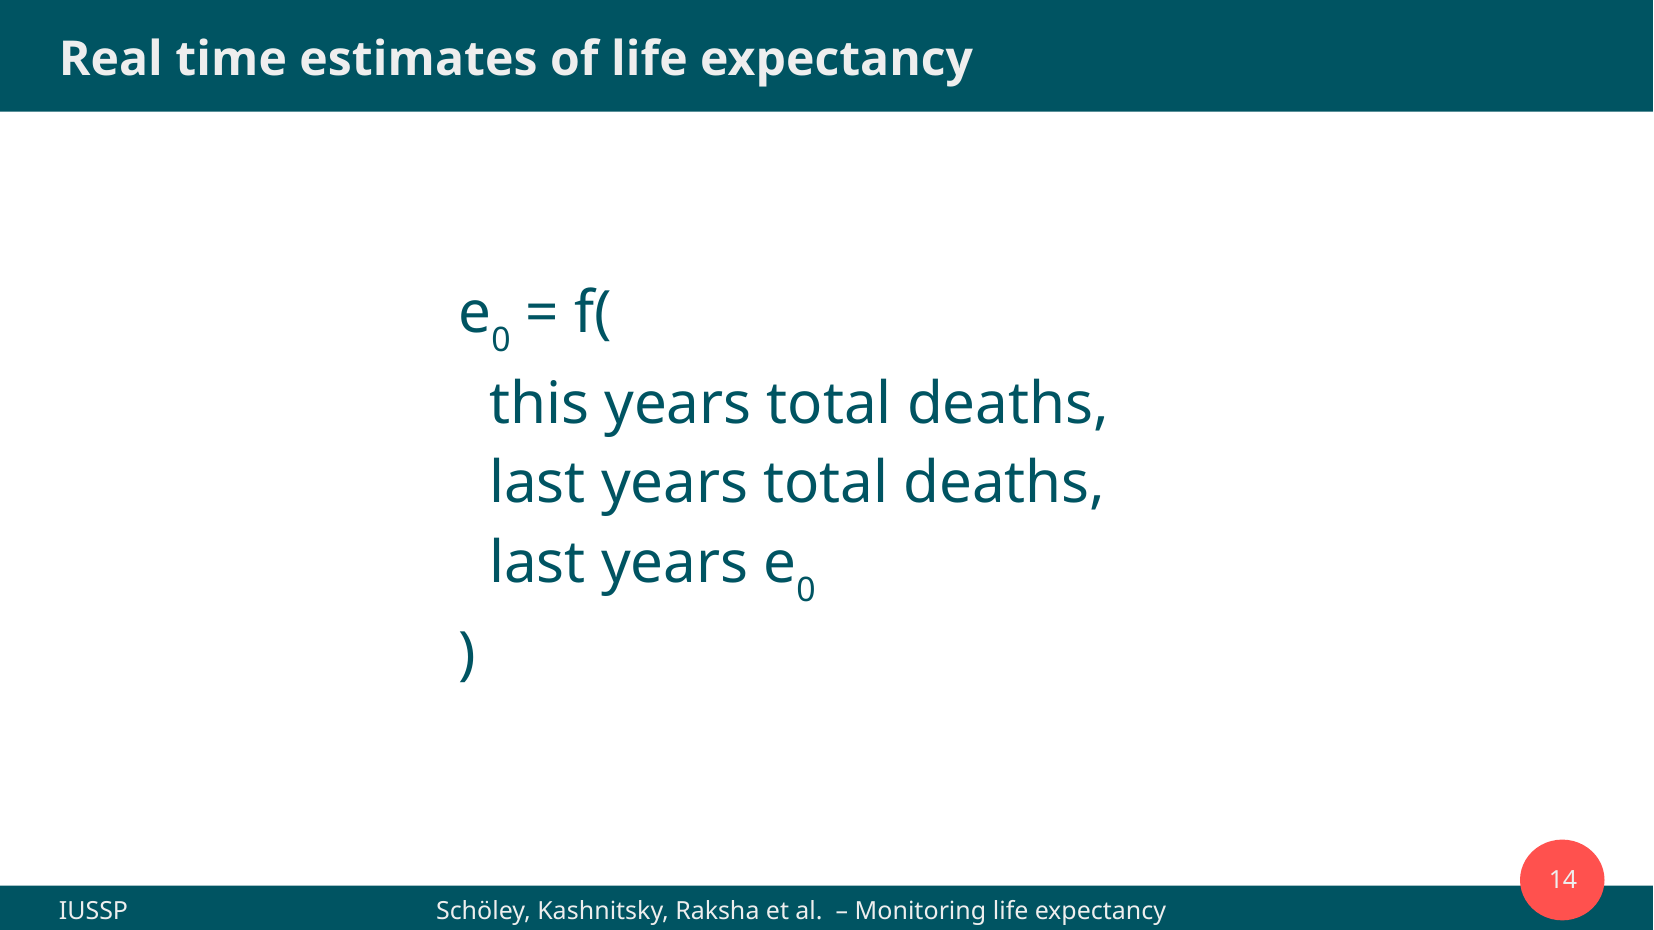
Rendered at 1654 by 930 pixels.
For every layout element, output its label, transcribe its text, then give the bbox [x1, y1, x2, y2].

text_box e0 = f( this years total deaths, last years total deaths, last years e0 ) [443, 262, 1209, 646]
title Real time estimates of life expectancy [58, 0, 1594, 117]
